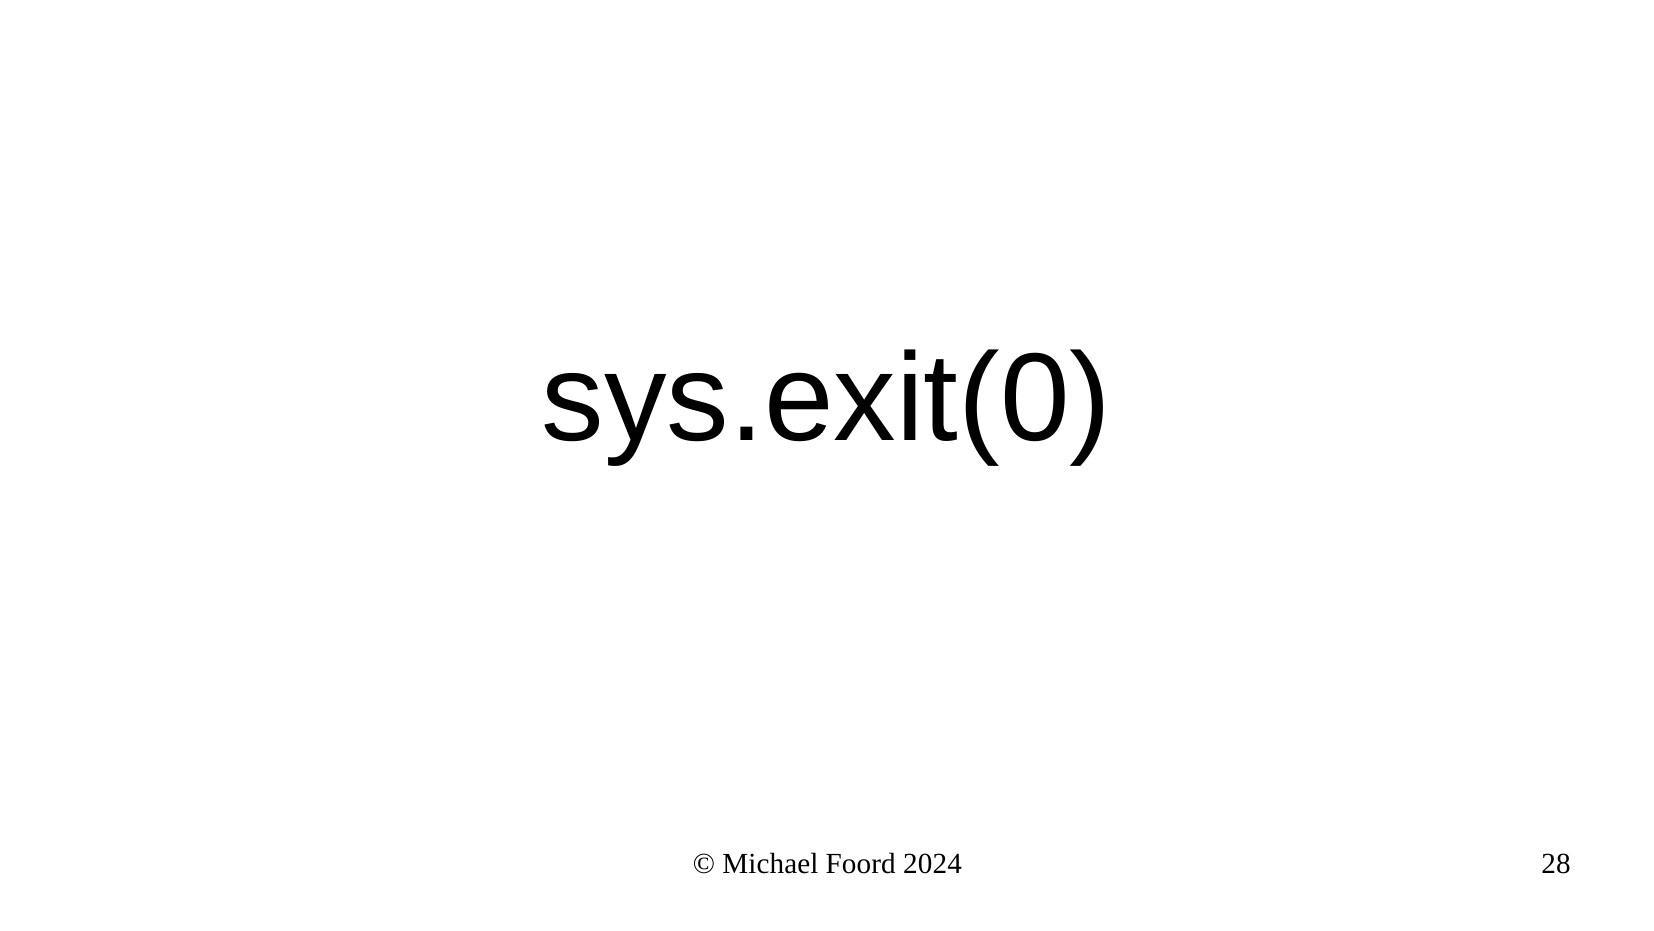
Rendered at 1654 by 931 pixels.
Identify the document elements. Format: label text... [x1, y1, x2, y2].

subtitle sys.exit(0) [82, 37, 1571, 757]
